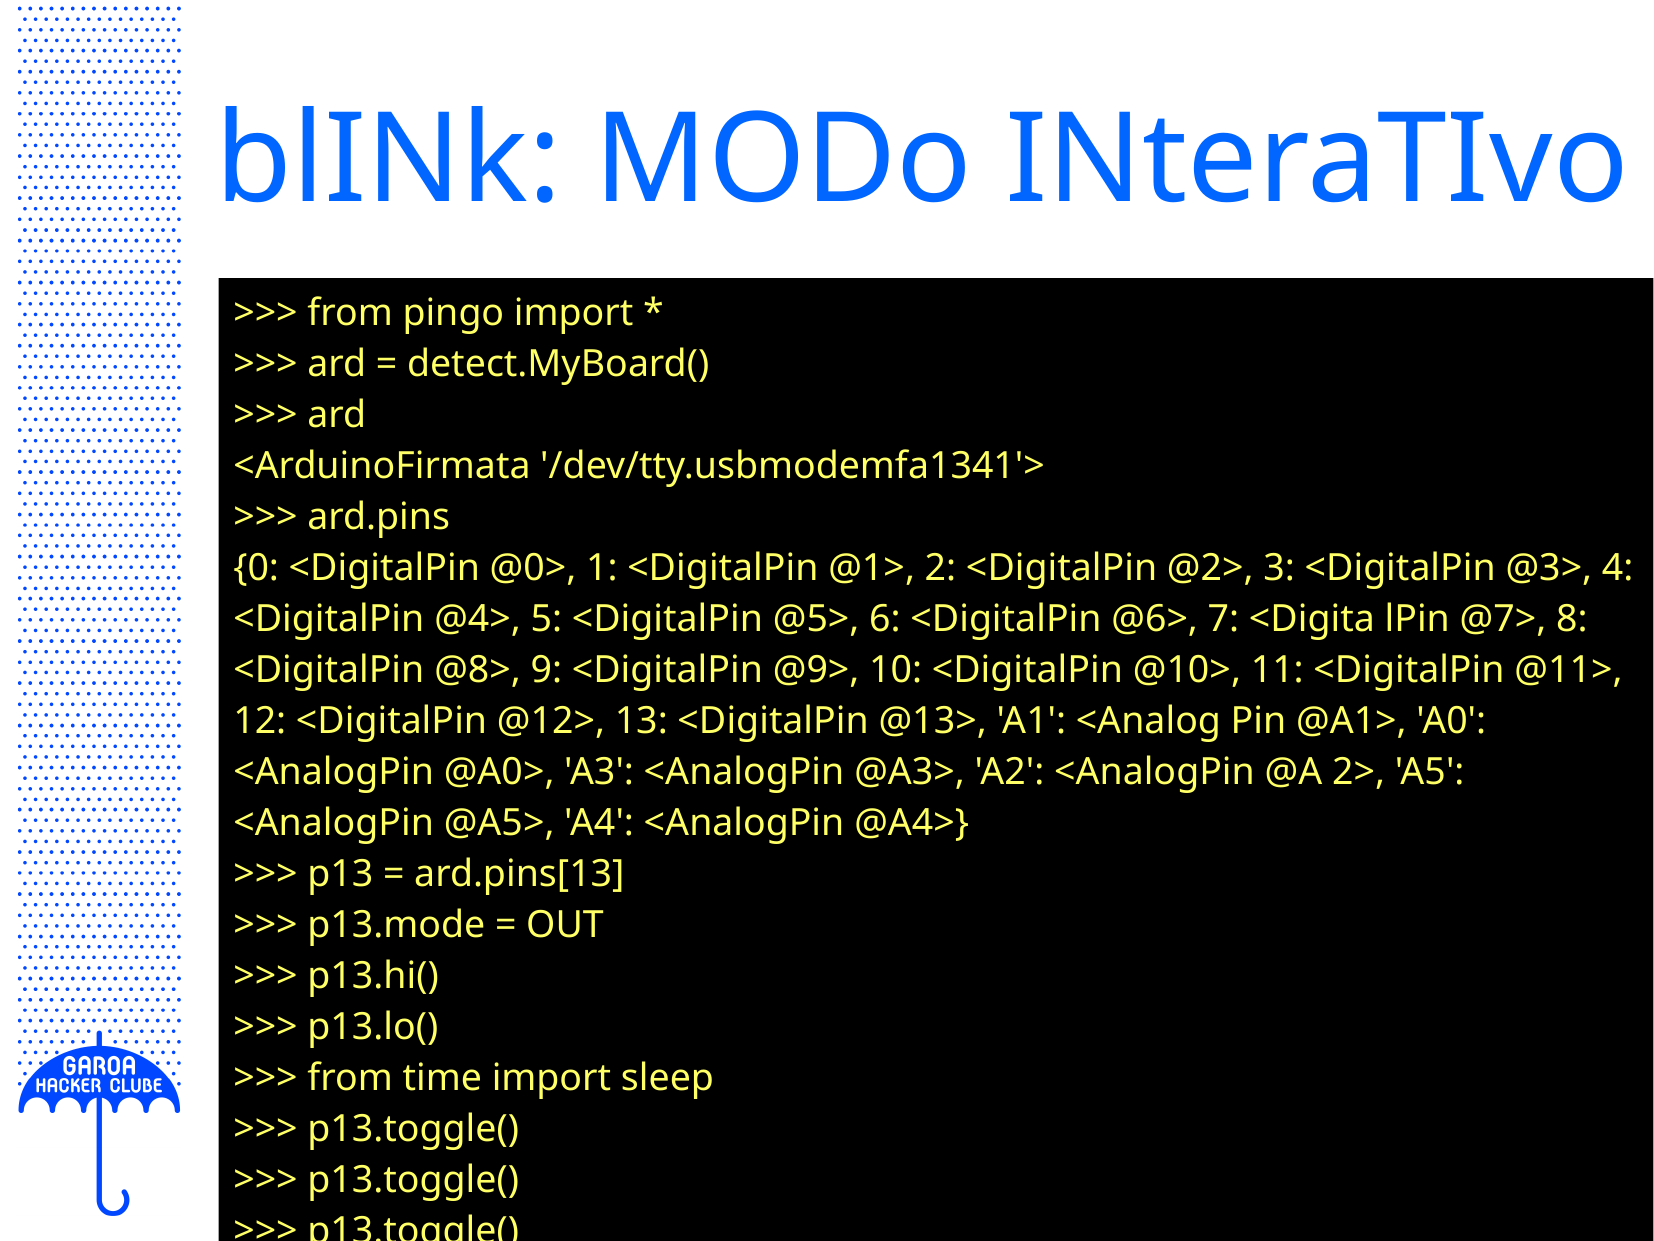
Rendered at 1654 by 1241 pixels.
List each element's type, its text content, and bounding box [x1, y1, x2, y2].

title blINk: MODo INteraTIvo [210, 49, 1636, 257]
text_box >>> from pingo import * >>> ard = detect.MyBoard() >>> ard <ArduinoFirmata '/dev/tty.usbmodemfa1341'> >>> ard.pins {0: <DigitalPin @0>, 1: <DigitalPin @1>, 2: <DigitalPin @2>, 3: <DigitalPin @3>, 4: <DigitalPin @4>, 5: <DigitalPin @5>, 6: <DigitalPin @6>, 7: <Digita lPin @7>, 8: <DigitalPin @8>, 9: <DigitalPin @9>, 10: <DigitalPin @10>, 11: <DigitalPin @11>, 12: <DigitalPin @12>, 13: <DigitalPin @13>, 'A1': <Analog Pin @A1>, 'A0': <AnalogPin @A0>, 'A3': <AnalogPin @A3>, 'A2': <AnalogPin @A 2>, 'A5': <AnalogPin @A5>, 'A4': <AnalogPin @A4>} >>> p13 = ard.pins[13] >>> p13.mode = OUT >>> p13.hi() >>> p13.lo() >>> from time import sleep >>> p13.toggle() >>> p13.toggle() >>> p13.toggle() >>> while True: ... p13.toggle() ... sleep(.1) ... [218, 278, 1654, 1156]
picture [17, 0, 181, 1216]
